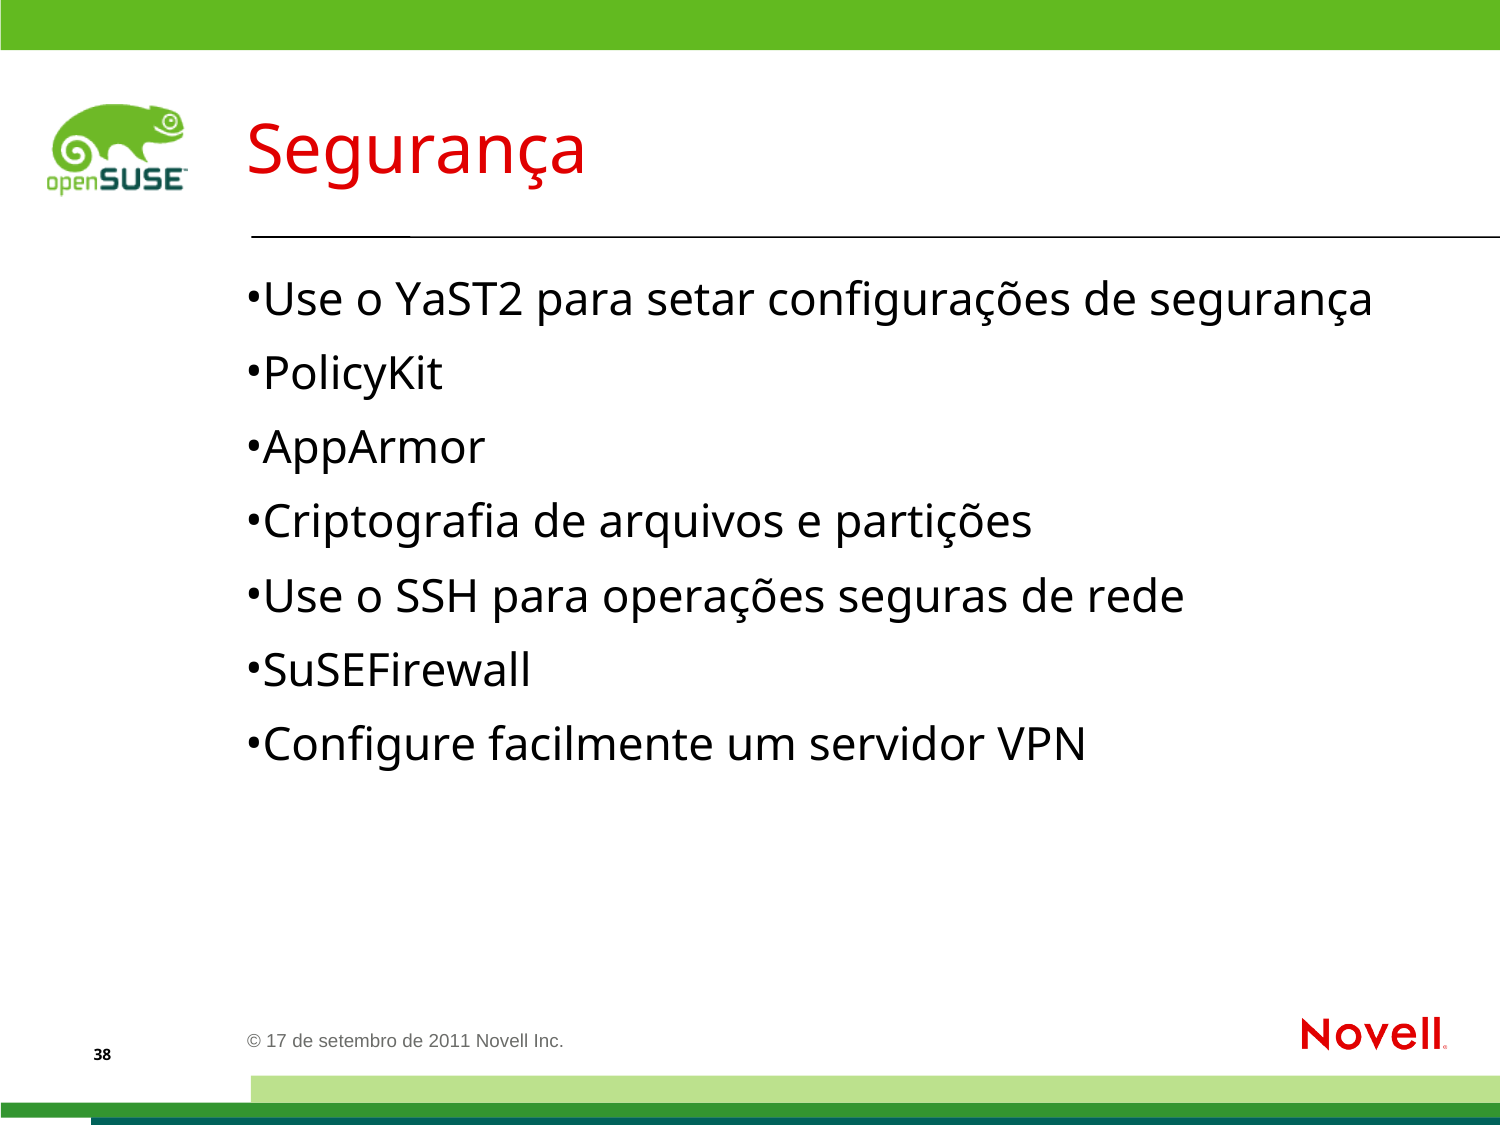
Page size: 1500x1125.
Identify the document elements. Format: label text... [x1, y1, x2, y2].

picture [1295, 1011, 1453, 1056]
list Use o YaST2 para setar configurações de segurança PolicyKit AppArmor Criptografia de arquivos e partições Use o SSH para operações seguras de rede SuSEFirewall Configure facilmente um servidor VPN [245, 267, 1458, 1010]
title Segurança [246, 68, 1409, 231]
picture [47, 104, 188, 197]
